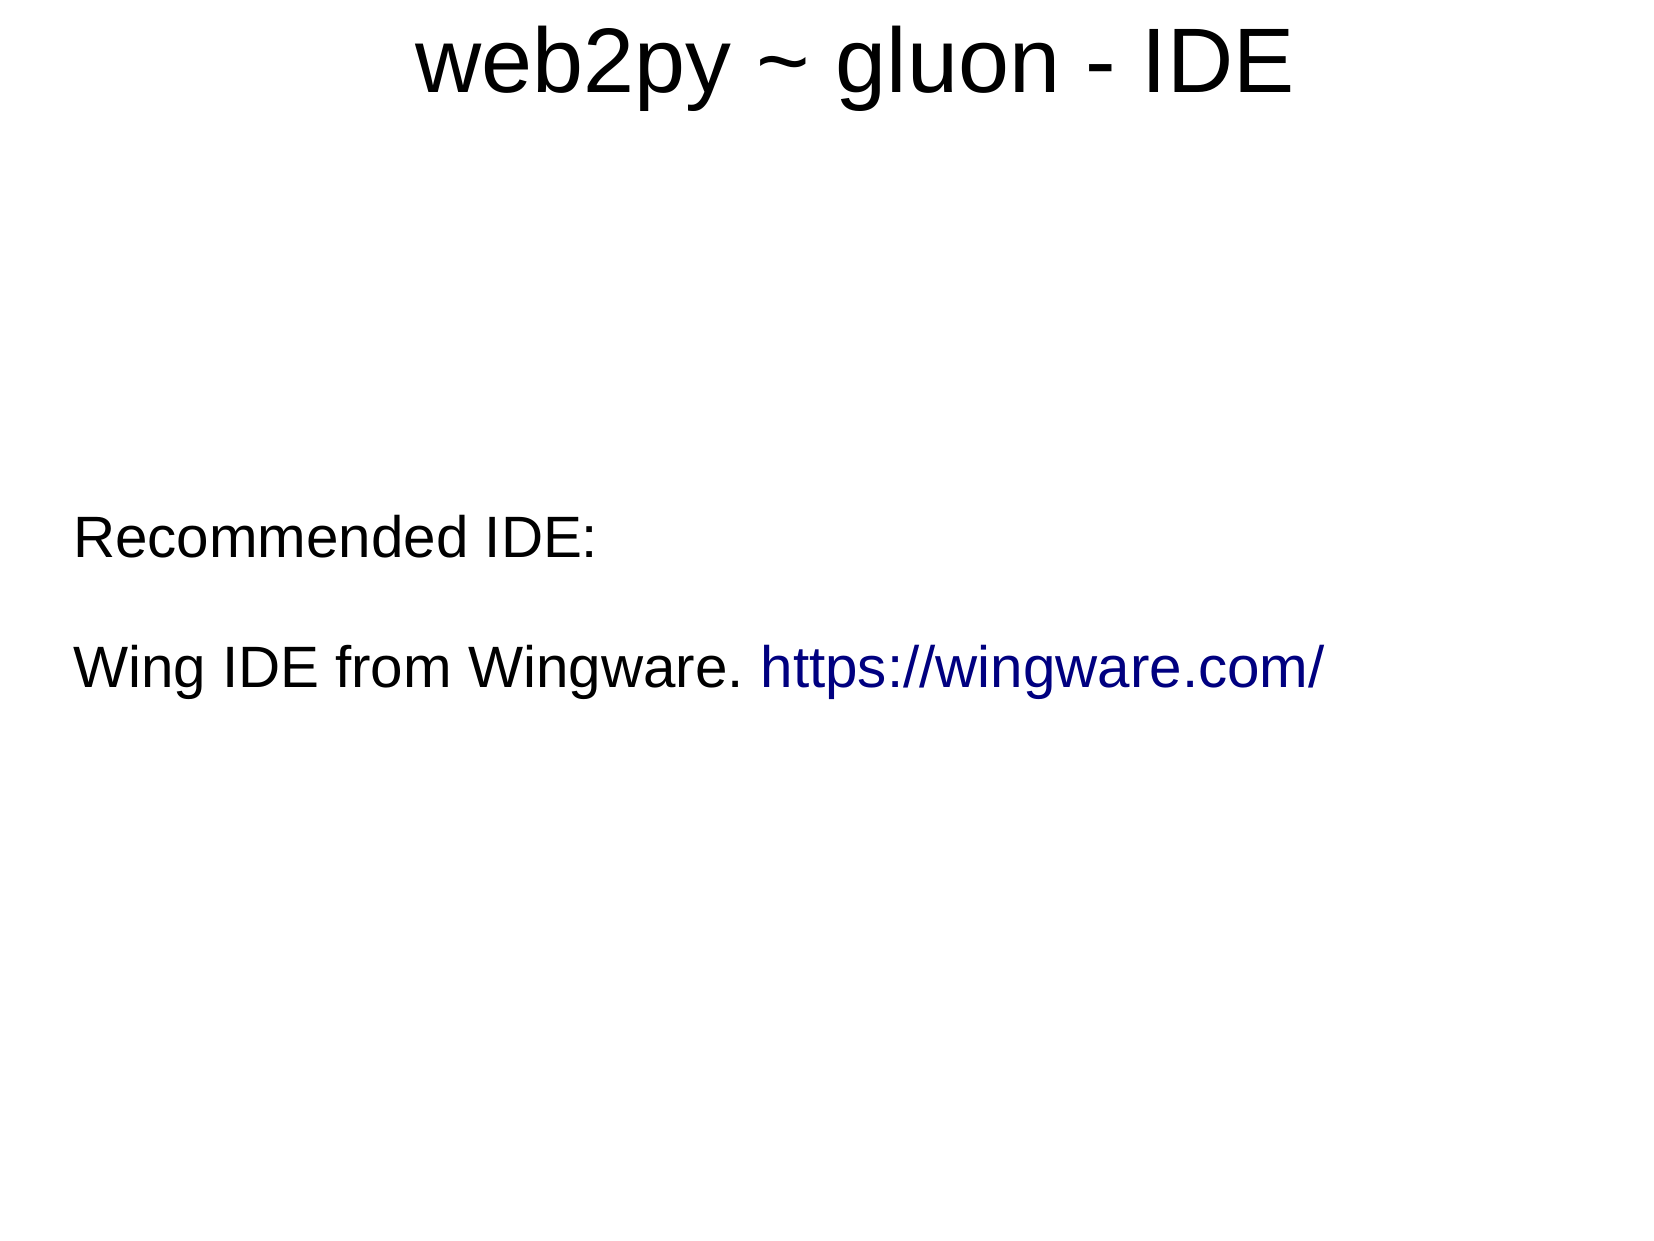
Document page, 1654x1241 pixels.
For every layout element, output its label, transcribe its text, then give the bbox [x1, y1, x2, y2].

title Recommended IDE: Wing IDE from Wingware. https://wingware.com/ [73, 180, 1636, 1156]
title web2py ~ gluon - IDE [111, 9, 1600, 113]
